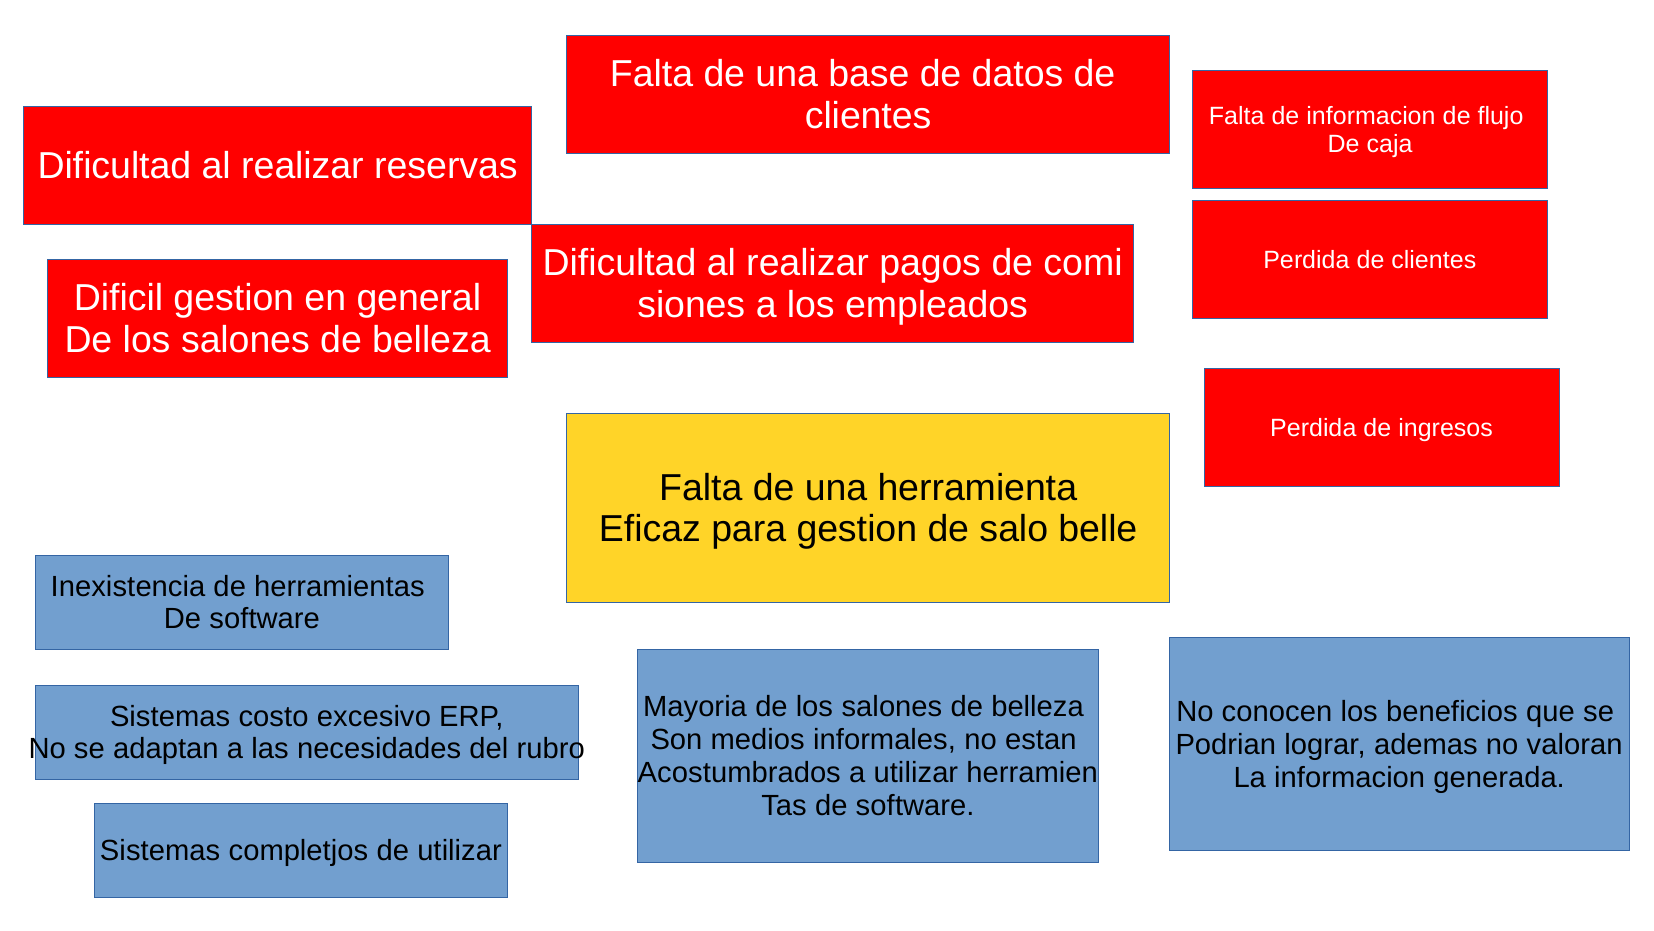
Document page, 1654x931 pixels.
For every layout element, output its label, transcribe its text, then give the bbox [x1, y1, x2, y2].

text_box Sistemas costo excesivo ERP, No se adaptan a las necesidades del rubro [35, 685, 579, 780]
text_box Perdida de ingresos [1204, 368, 1560, 487]
text_box No conocen los beneficios que se Podrian lograr, ademas no valoran La informacion generada. [1169, 637, 1630, 851]
text_box Dificil gestion en general De los salones de belleza [47, 259, 508, 378]
text_box Falta de una base de datos de clientes [566, 35, 1170, 154]
text_box Sistemas completjos de utilizar [94, 803, 508, 898]
text_box Inexistencia de herramientas De software [35, 555, 449, 650]
text_box Dificultad al realizar pagos de comi siones a los empleados [531, 224, 1134, 343]
text_box Falta de informacion de flujo De caja [1192, 70, 1548, 189]
text_box Falta de una herramienta Eficaz para gestion de salo belle [566, 413, 1170, 603]
text_box Dificultad al realizar reservas [23, 106, 532, 225]
text_box Mayoria de los salones de belleza Son medios informales, no estan Acostumbrados a utilizar herramien Tas de software. [637, 649, 1099, 863]
text_box Perdida de clientes [1192, 200, 1548, 319]
